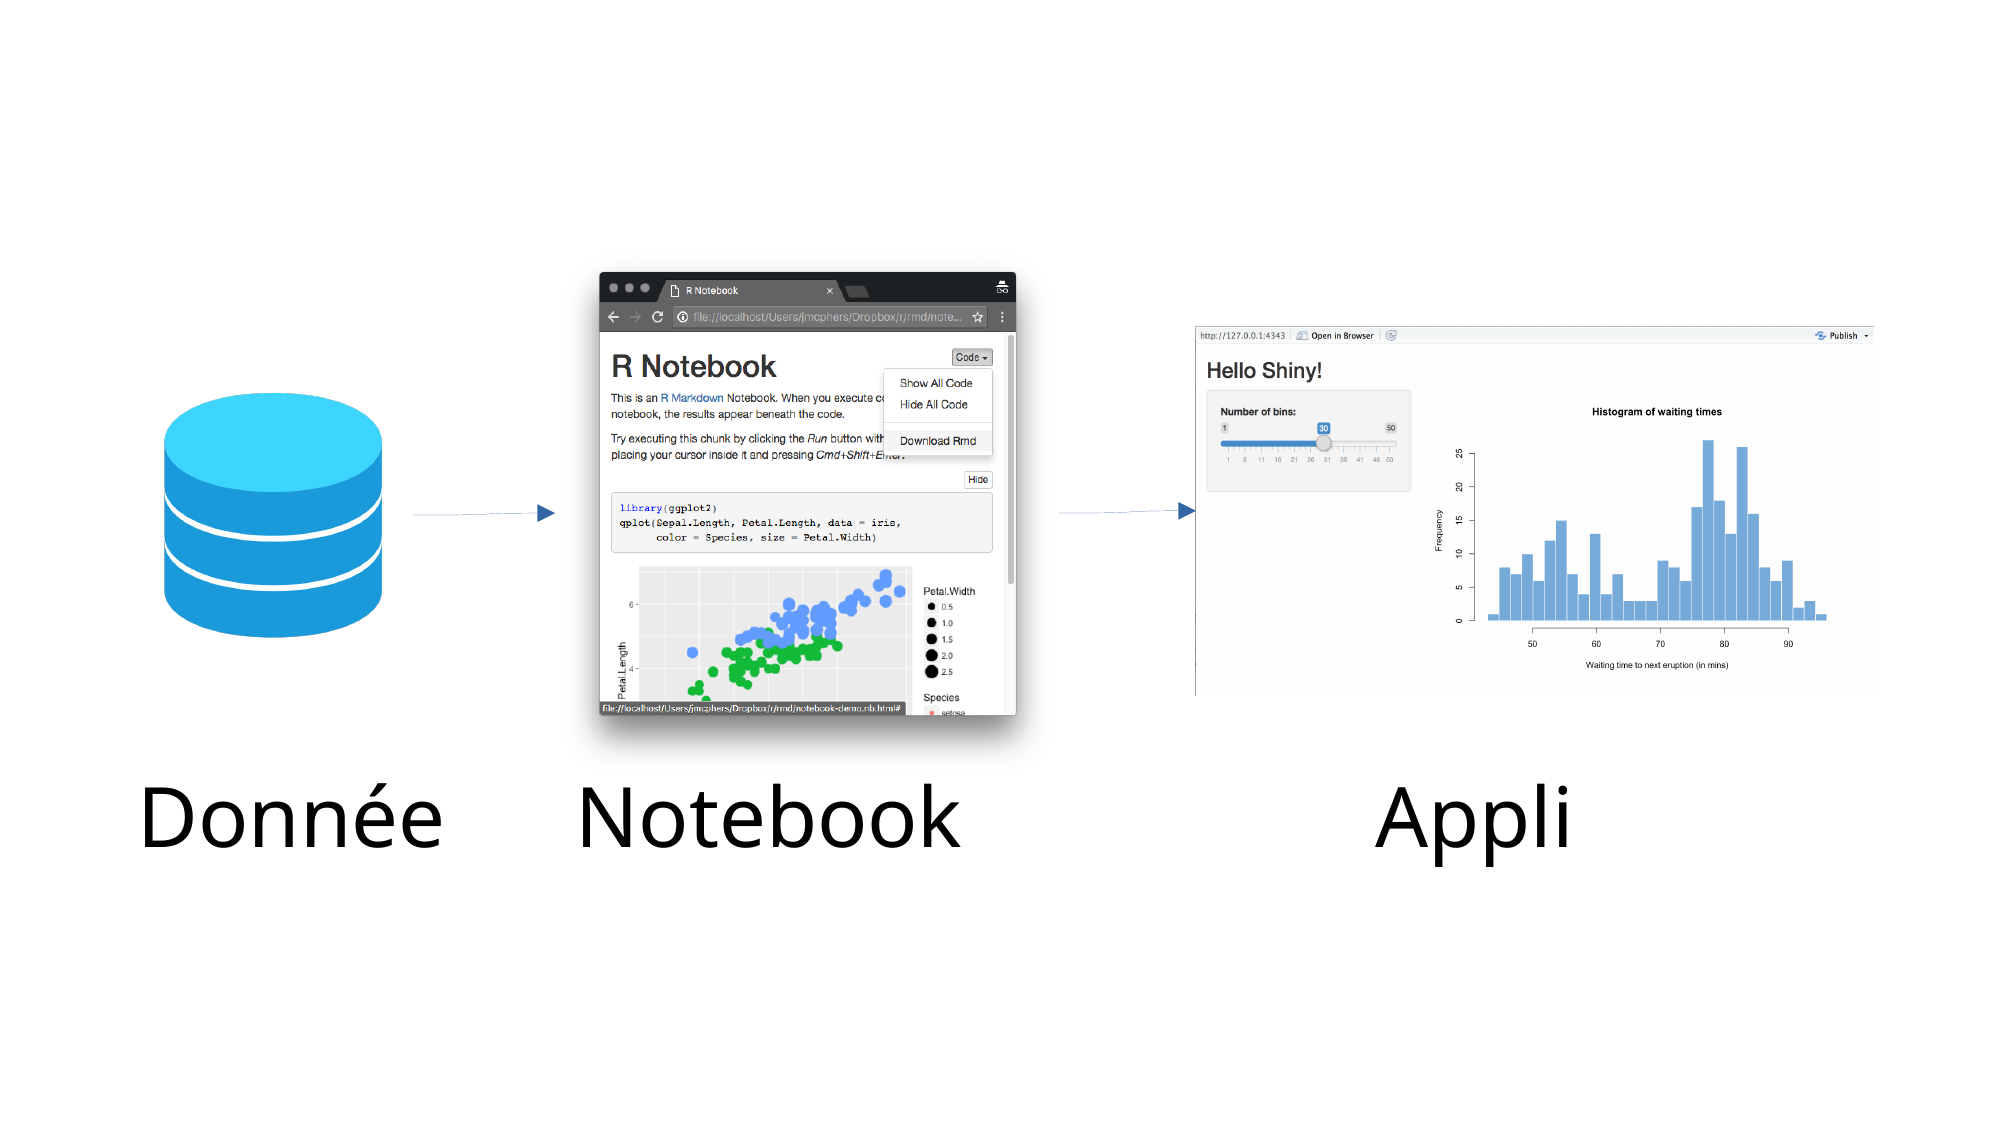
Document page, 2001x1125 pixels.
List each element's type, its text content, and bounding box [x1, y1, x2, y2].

text_box Donnée Notebook Appli [122, 750, 1943, 898]
picture [1195, 326, 1874, 696]
picture [132, 374, 414, 656]
picture [555, 246, 1060, 750]
